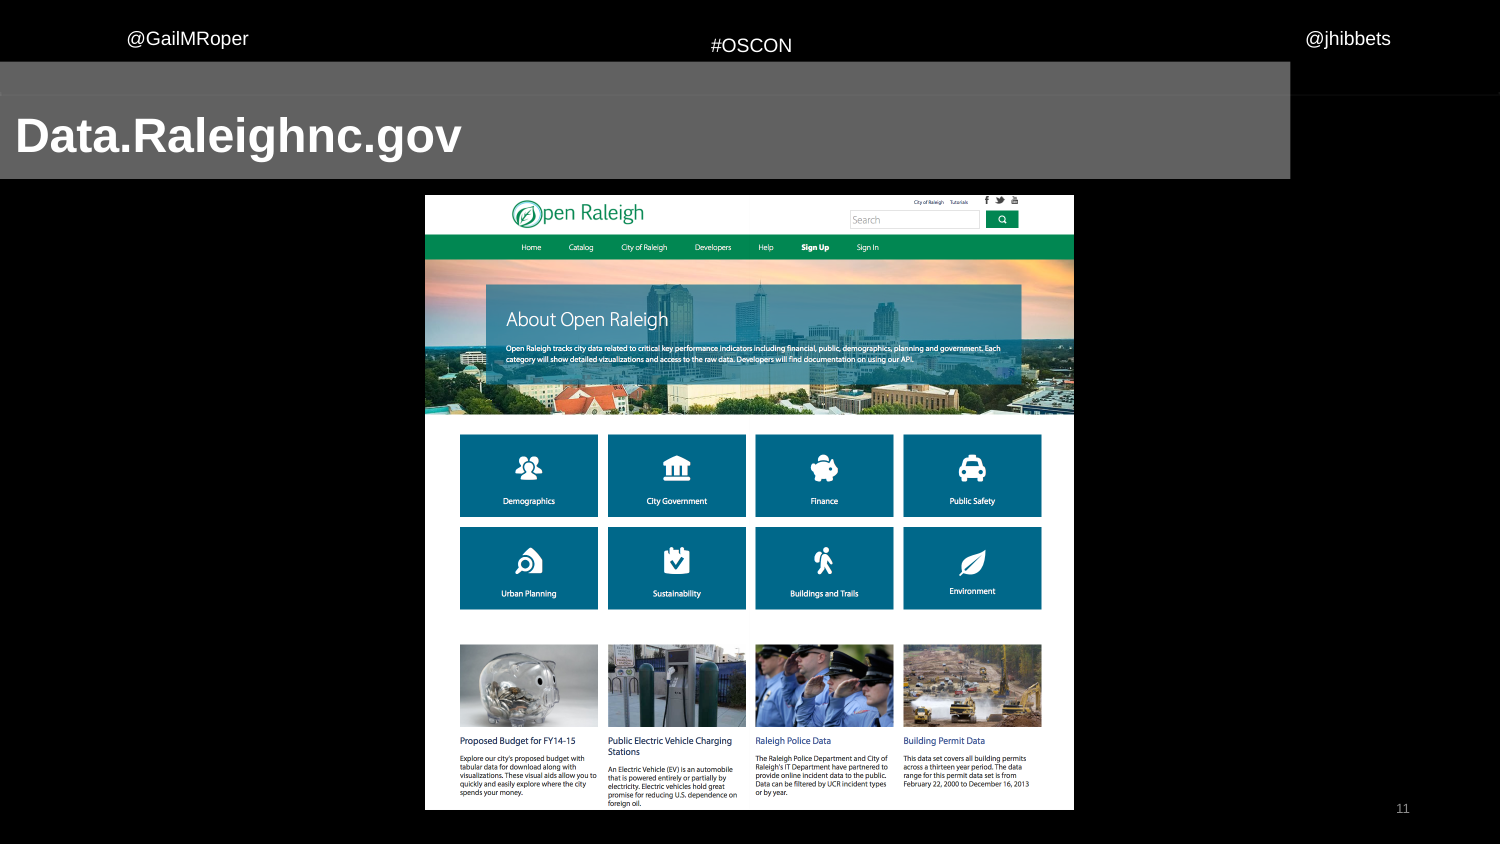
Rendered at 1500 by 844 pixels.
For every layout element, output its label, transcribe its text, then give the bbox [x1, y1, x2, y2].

title Data.Raleighnc.gov [0, 61, 1291, 179]
picture [425, 195, 1074, 810]
slide_number <number> [1074, 782, 1425, 827]
